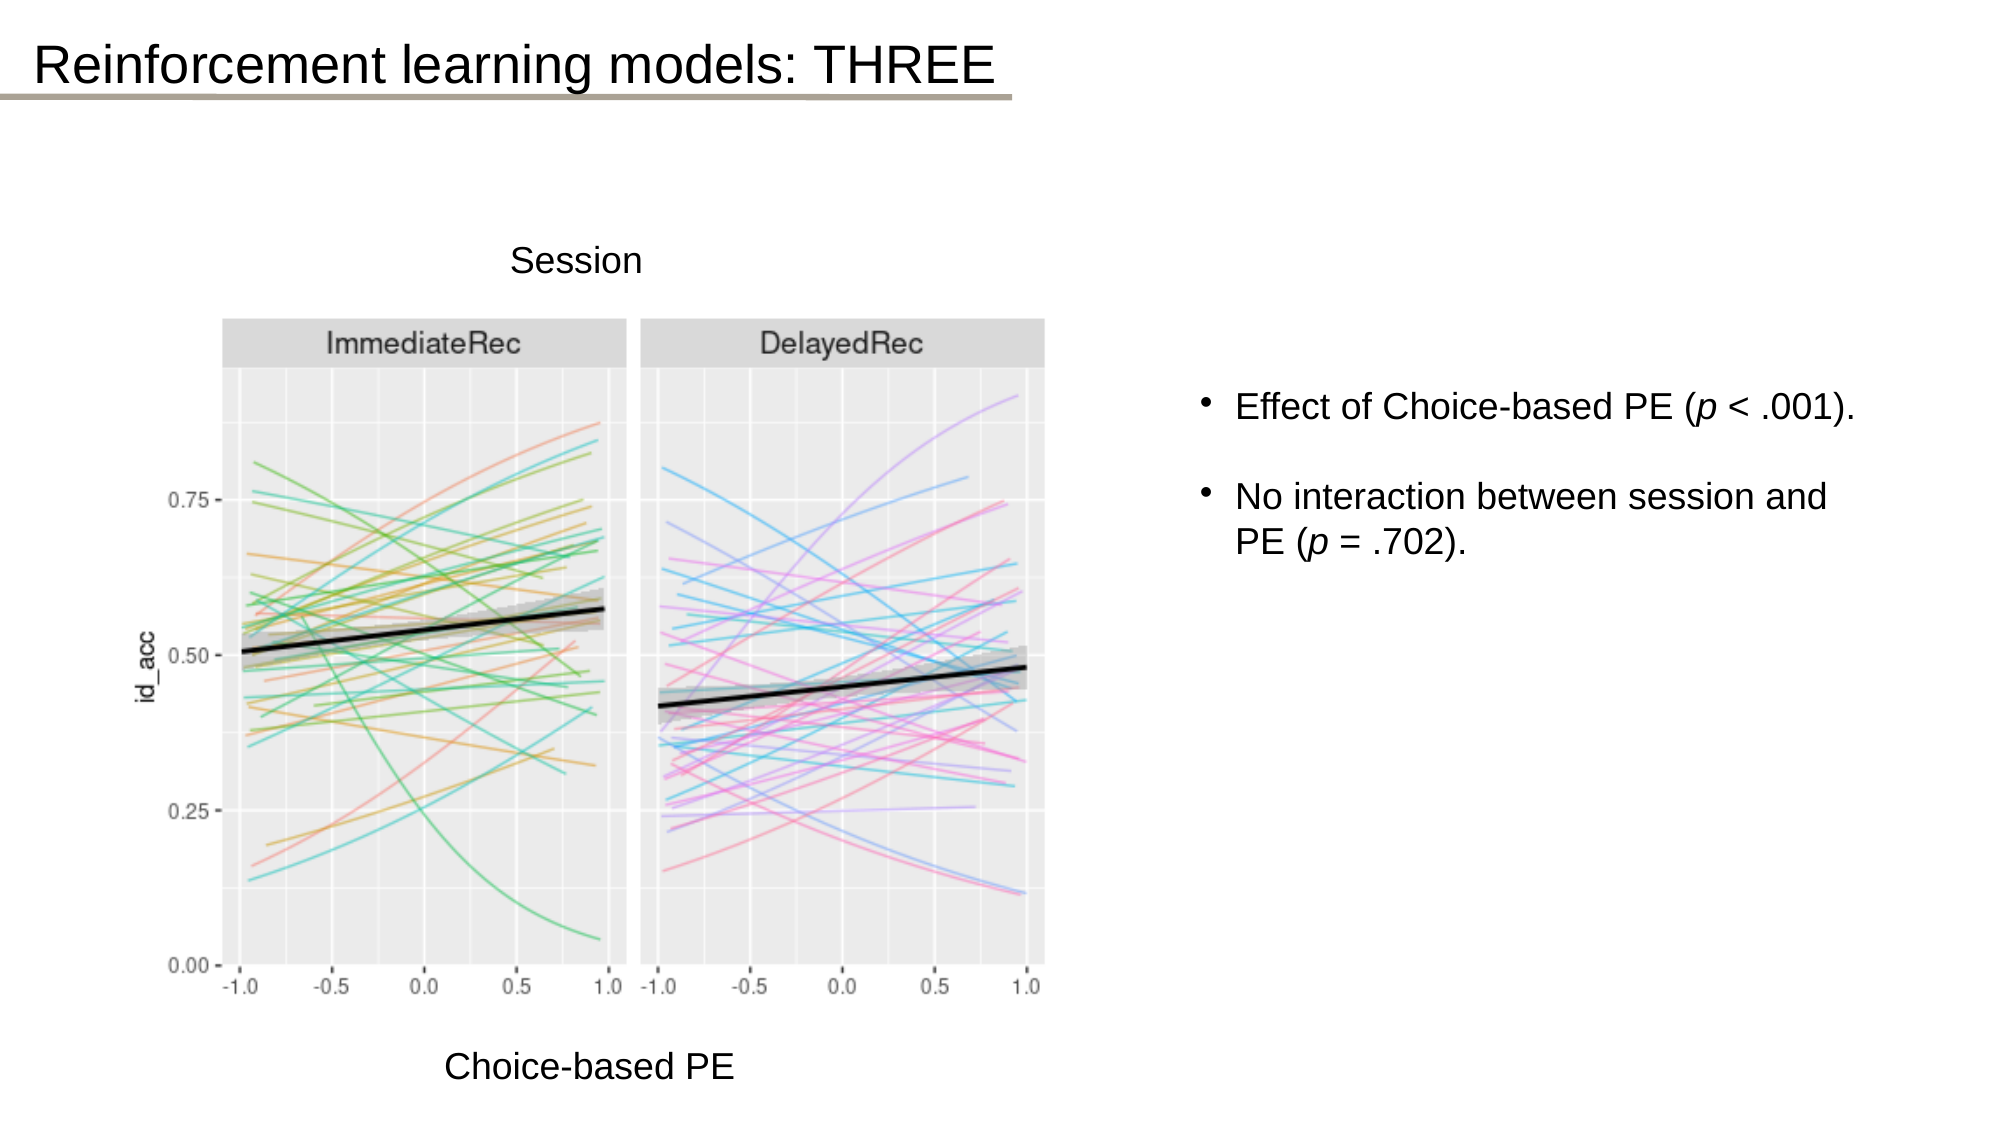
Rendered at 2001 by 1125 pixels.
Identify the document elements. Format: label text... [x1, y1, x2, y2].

text_box Effect of Choice-based PE (p < .001). No interaction between session and PE (p = .702). [1184, 374, 1890, 684]
text_box Reinforcement learning models: THREE [15, 27, 1921, 97]
text_box Choice-based PE [429, 1034, 1255, 1092]
picture [123, 306, 1064, 1005]
text_box Session [494, 228, 1320, 285]
